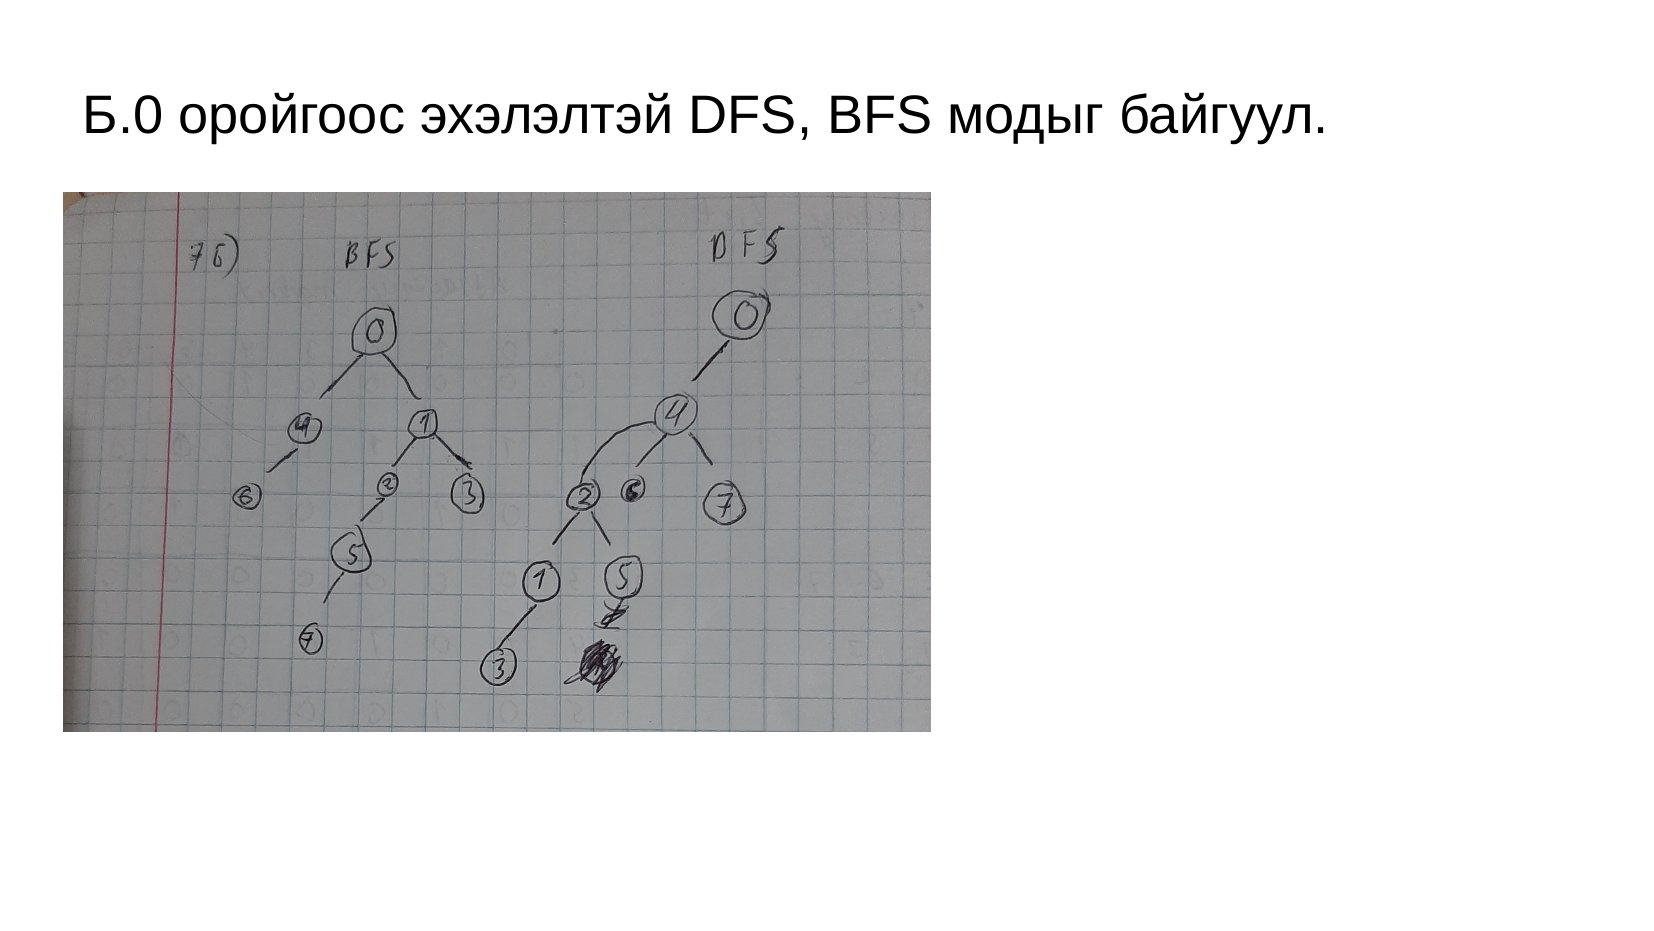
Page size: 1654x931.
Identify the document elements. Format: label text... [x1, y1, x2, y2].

picture [63, 192, 931, 732]
title Б.0 оройгоос эхэлэлтэй DFS, BFS модыг байгуул. [82, 36, 1571, 193]
